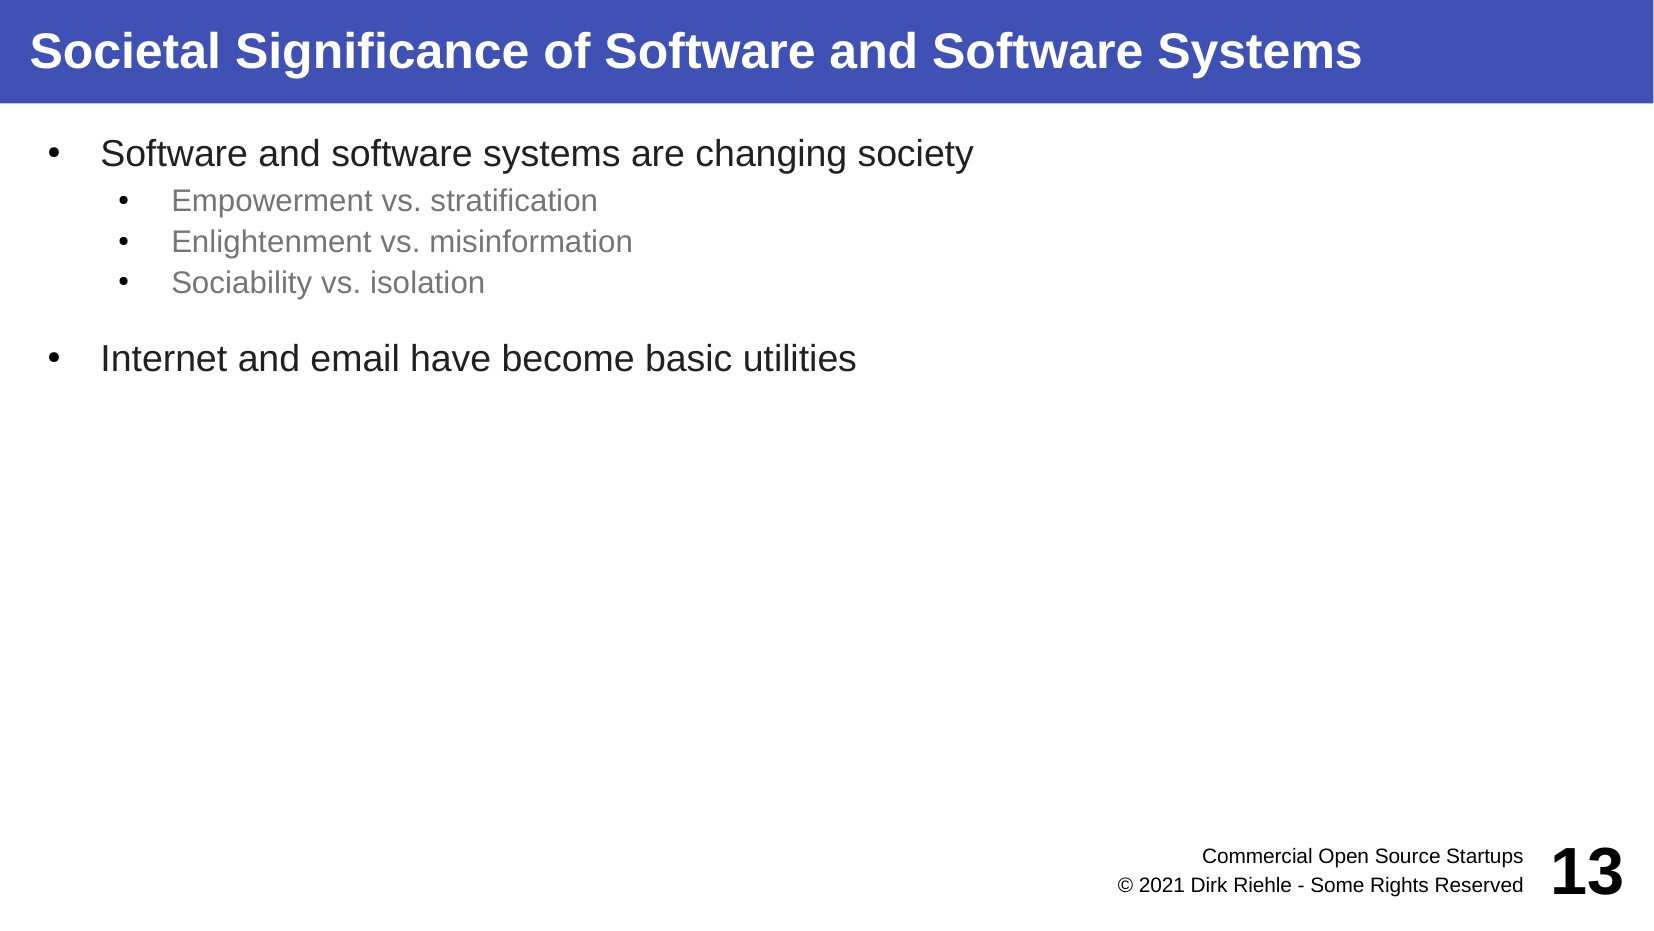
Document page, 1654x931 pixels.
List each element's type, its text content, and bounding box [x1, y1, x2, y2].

list Software and software systems are changing society Empowerment vs. stratification Enlightenment vs. misinformation Sociability vs. isolation Internet and email have become basic utilities [29, 132, 1625, 813]
title Societal Significance of Software and Software Systems [0, 0, 1654, 104]
